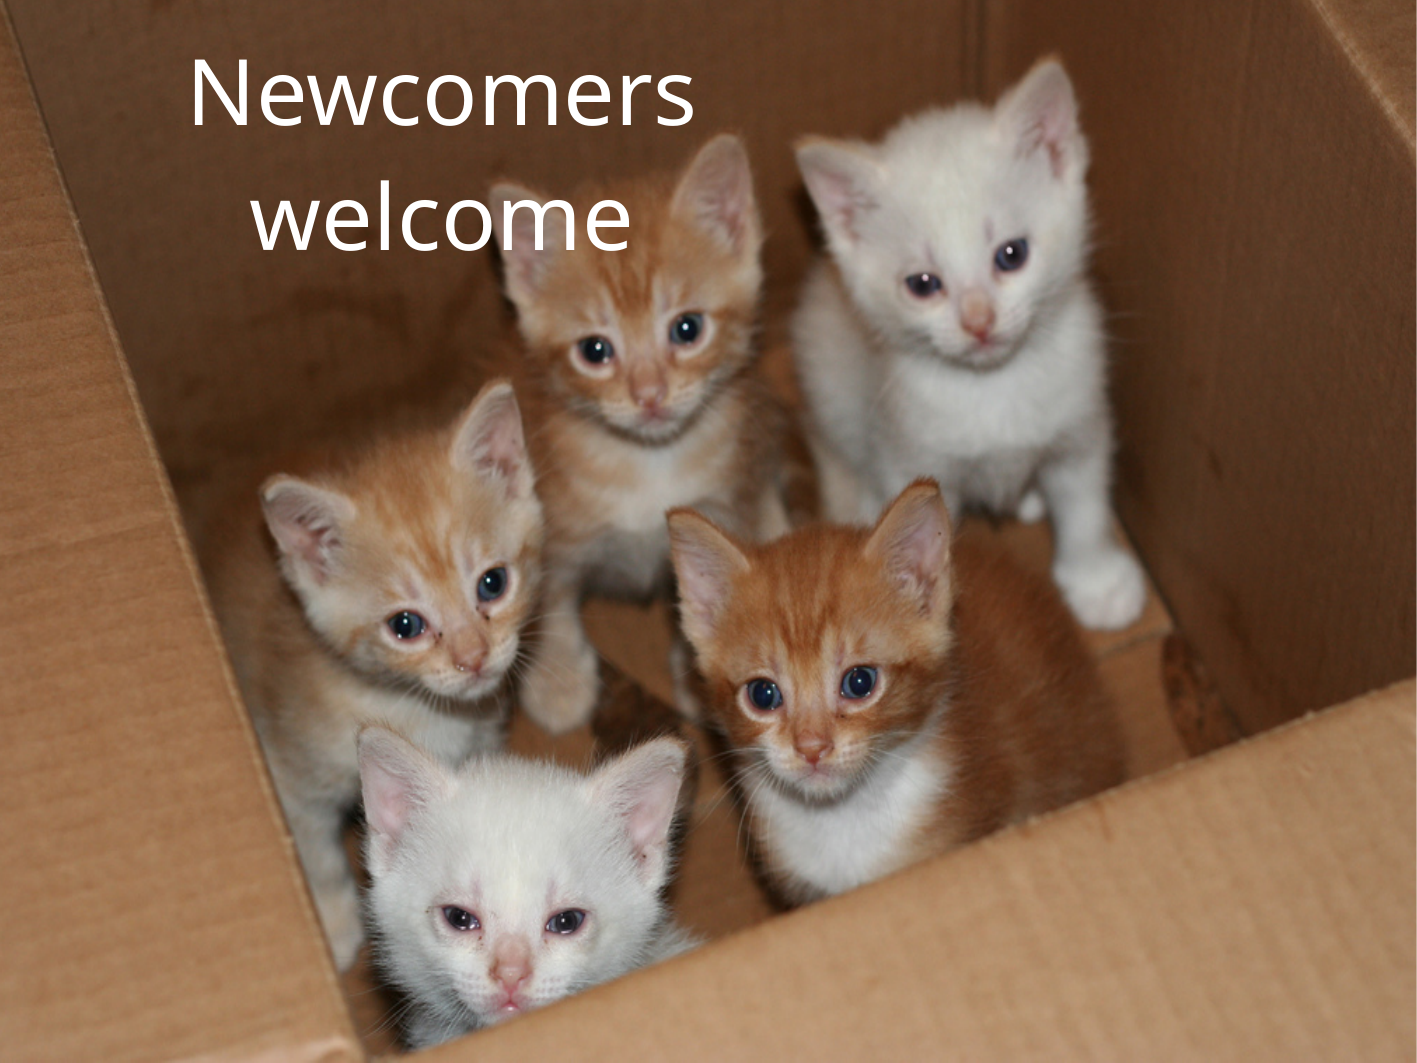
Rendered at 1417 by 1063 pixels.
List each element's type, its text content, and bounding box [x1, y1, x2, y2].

text_box Newcomers welcome [0, 45, 885, 260]
picture [0, 0, 1417, 1063]
